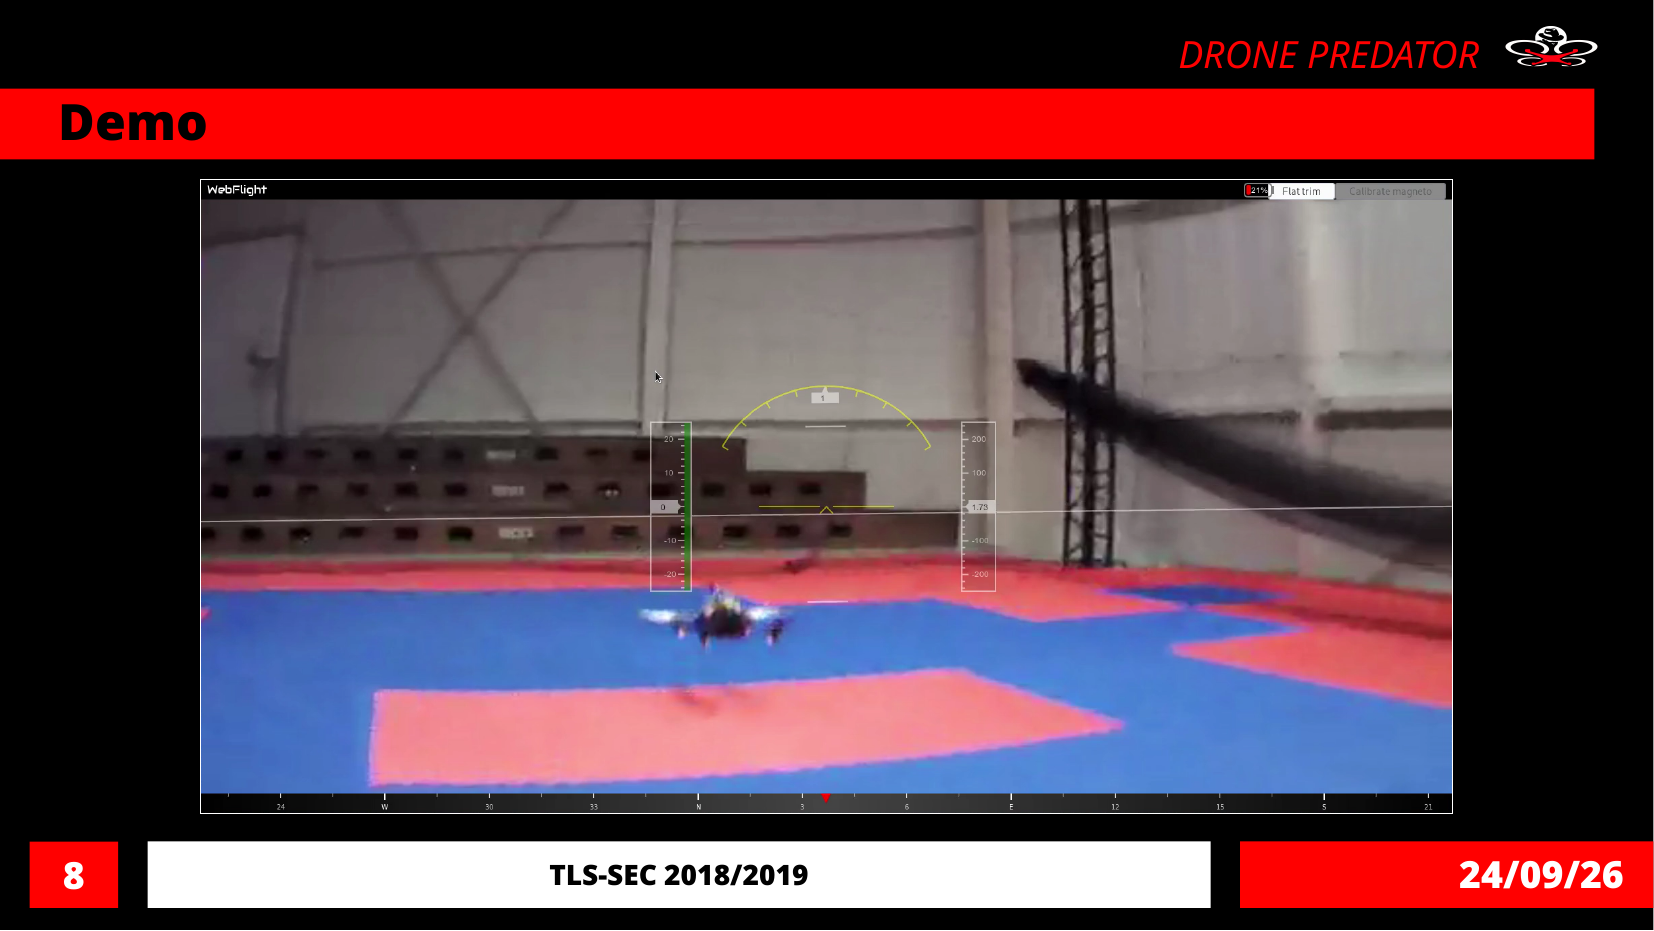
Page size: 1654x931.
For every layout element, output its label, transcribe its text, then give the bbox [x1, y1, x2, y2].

picture [200, 179, 1453, 814]
picture [1488, 15, 1617, 80]
title Demo [59, 44, 1595, 156]
